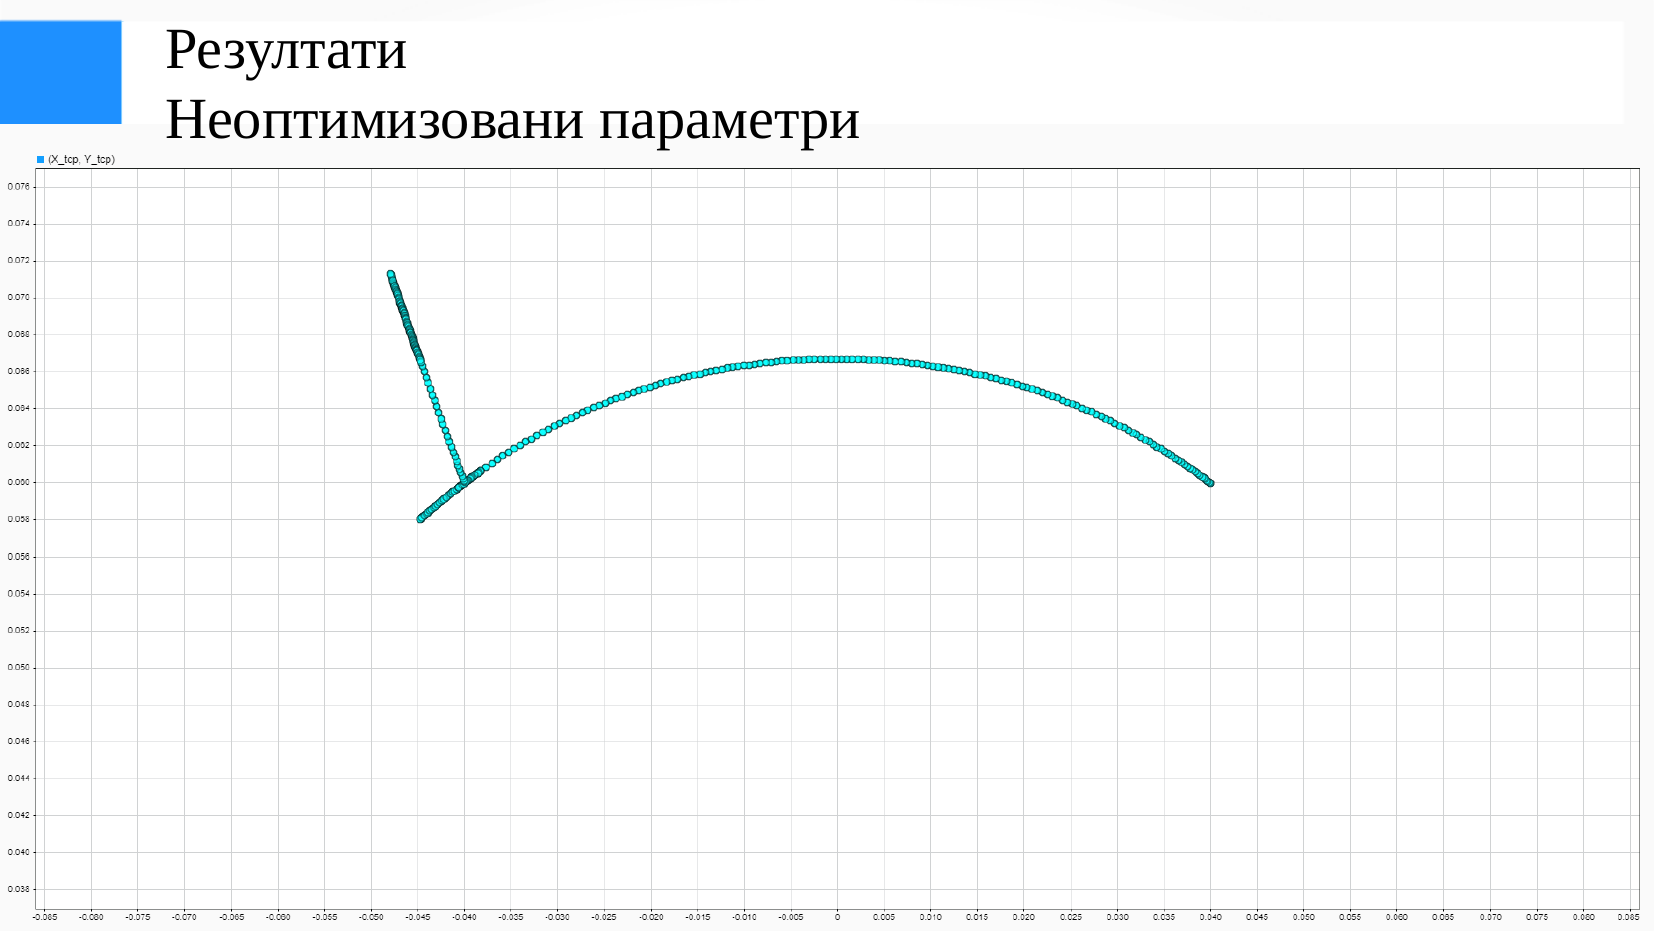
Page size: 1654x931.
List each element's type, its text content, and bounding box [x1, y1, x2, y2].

title Резултати Неоптимизовани параметри [165, 10, 916, 166]
picture [0, 0, 1654, 931]
